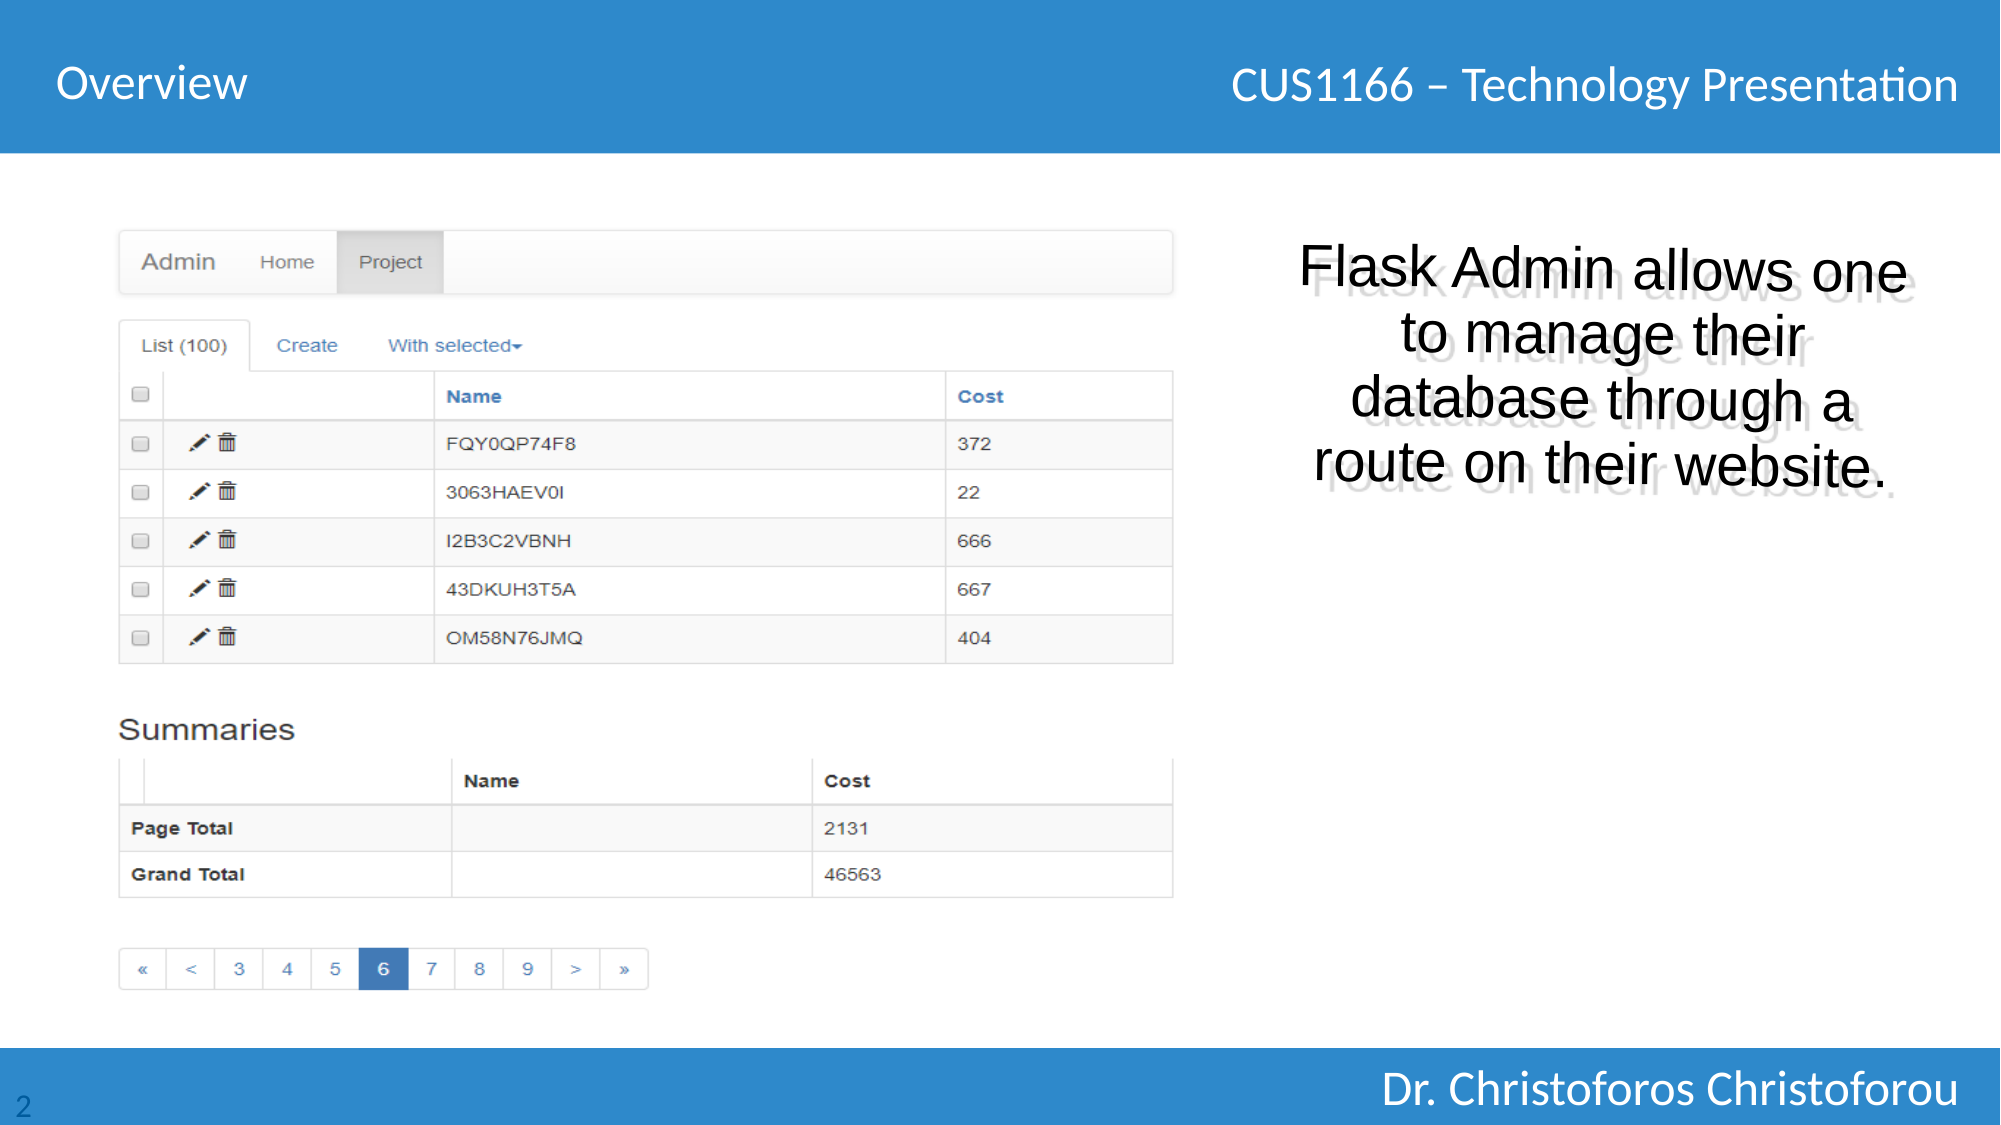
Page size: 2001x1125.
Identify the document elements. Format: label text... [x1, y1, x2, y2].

text_box Overview [41, 41, 1330, 117]
text_box Flask Admin allows one to manage their database through a route on their website. [1291, 225, 1944, 746]
picture [0, 225, 1291, 1036]
